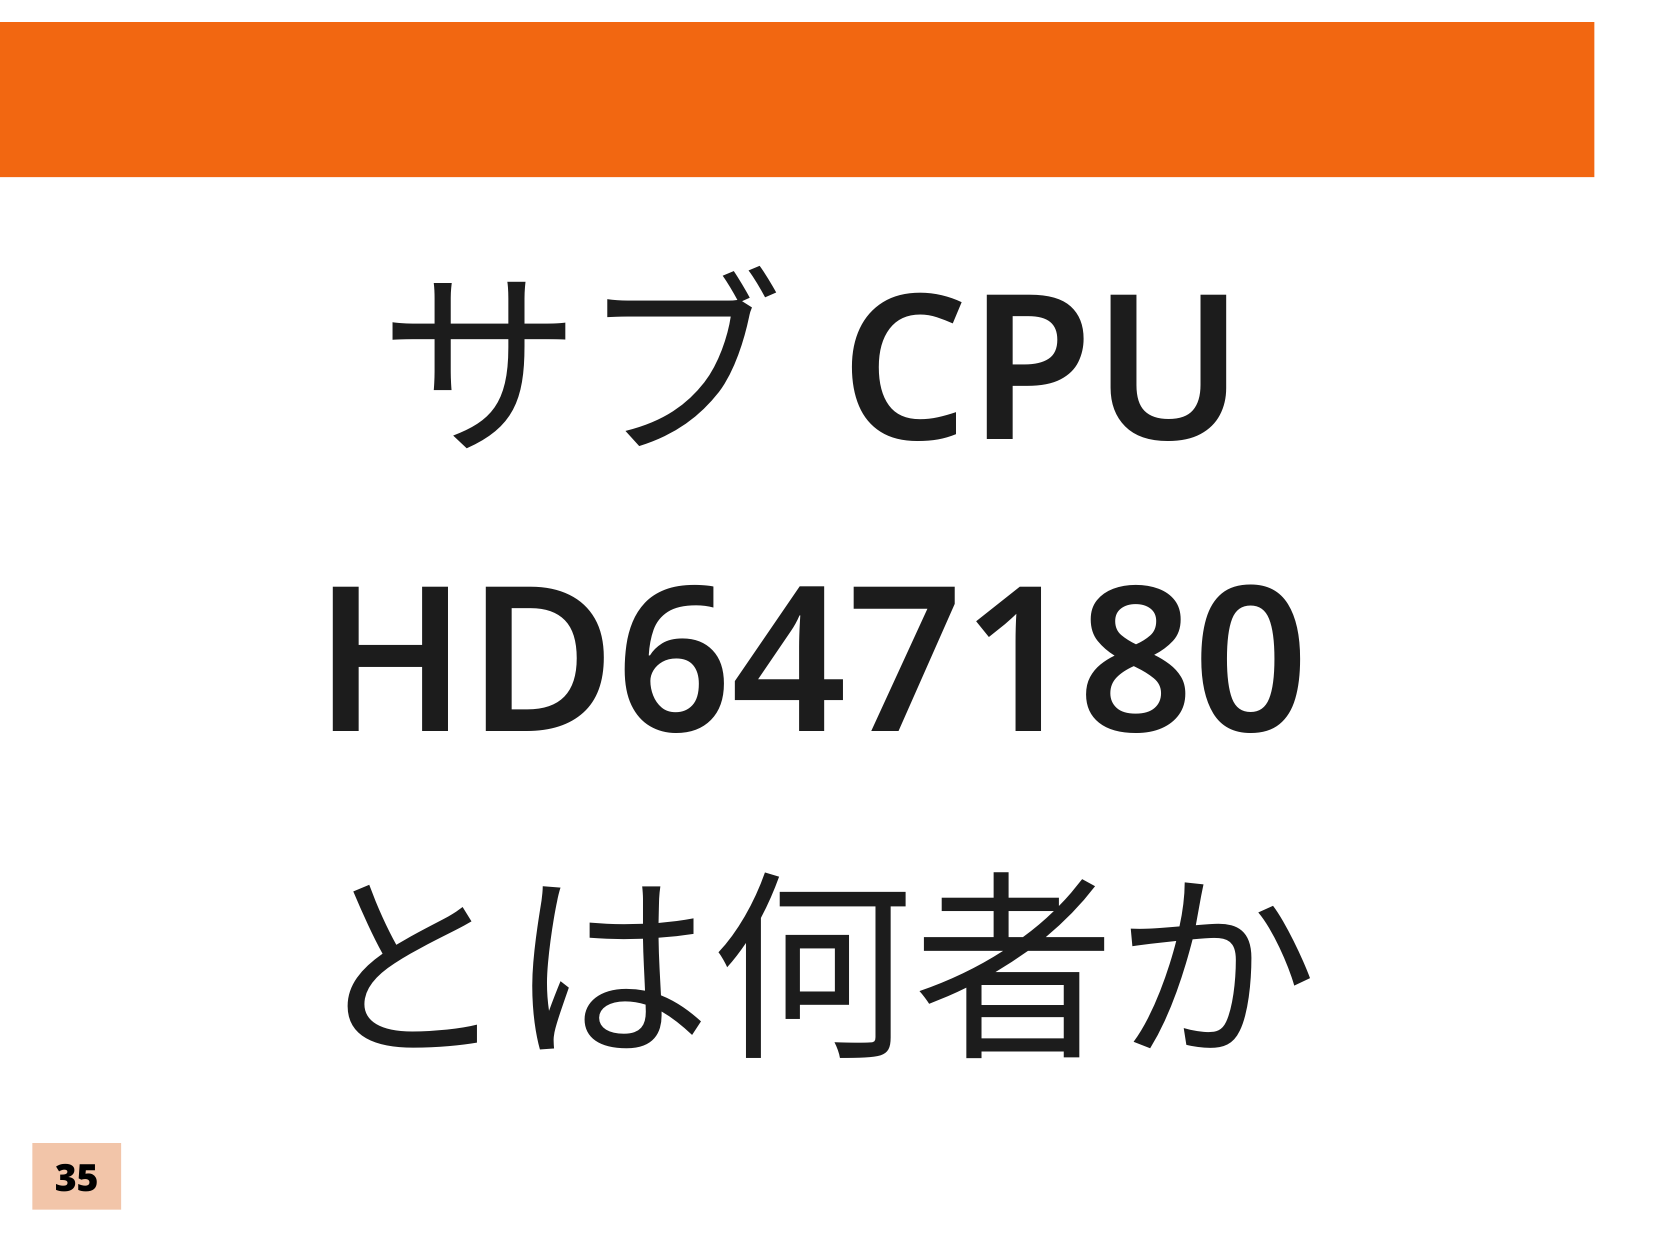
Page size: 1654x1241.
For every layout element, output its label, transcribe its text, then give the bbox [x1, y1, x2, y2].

list サブCPU HD647180 とは何者か [59, 201, 1565, 1105]
